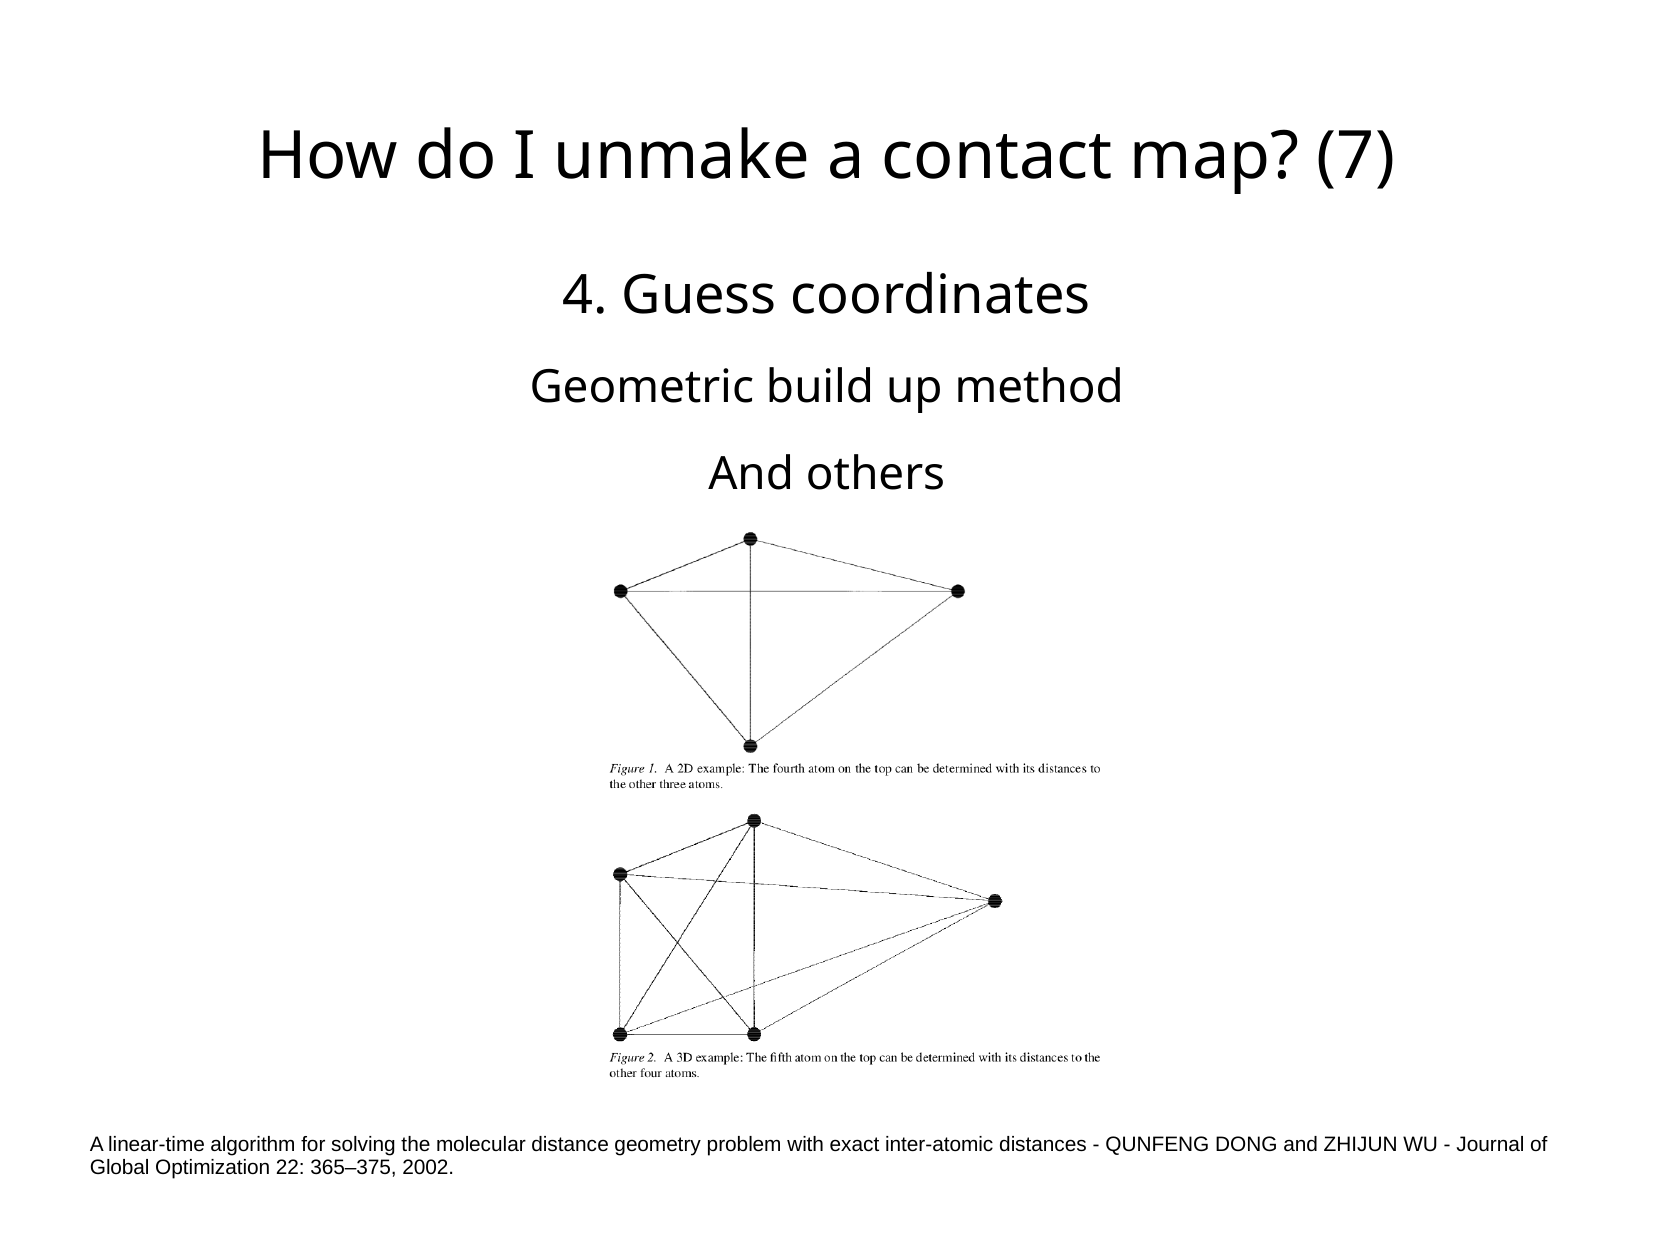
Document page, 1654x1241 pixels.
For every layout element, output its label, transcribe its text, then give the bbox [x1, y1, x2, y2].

picture [585, 524, 1122, 1089]
text_box A linear-time algorithm for solving the molecular distance geometry problem with exact inter-atomic distances - QUNFENG DONG and ZHIJUN WU - Journal of Global Optimization 22: 365–375, 2002. [75, 1125, 1576, 1187]
list 4. Guess coordinates Geometric build up method And others [82, 255, 1571, 976]
title How do I unmake a contact map? (7) [82, 49, 1571, 255]
